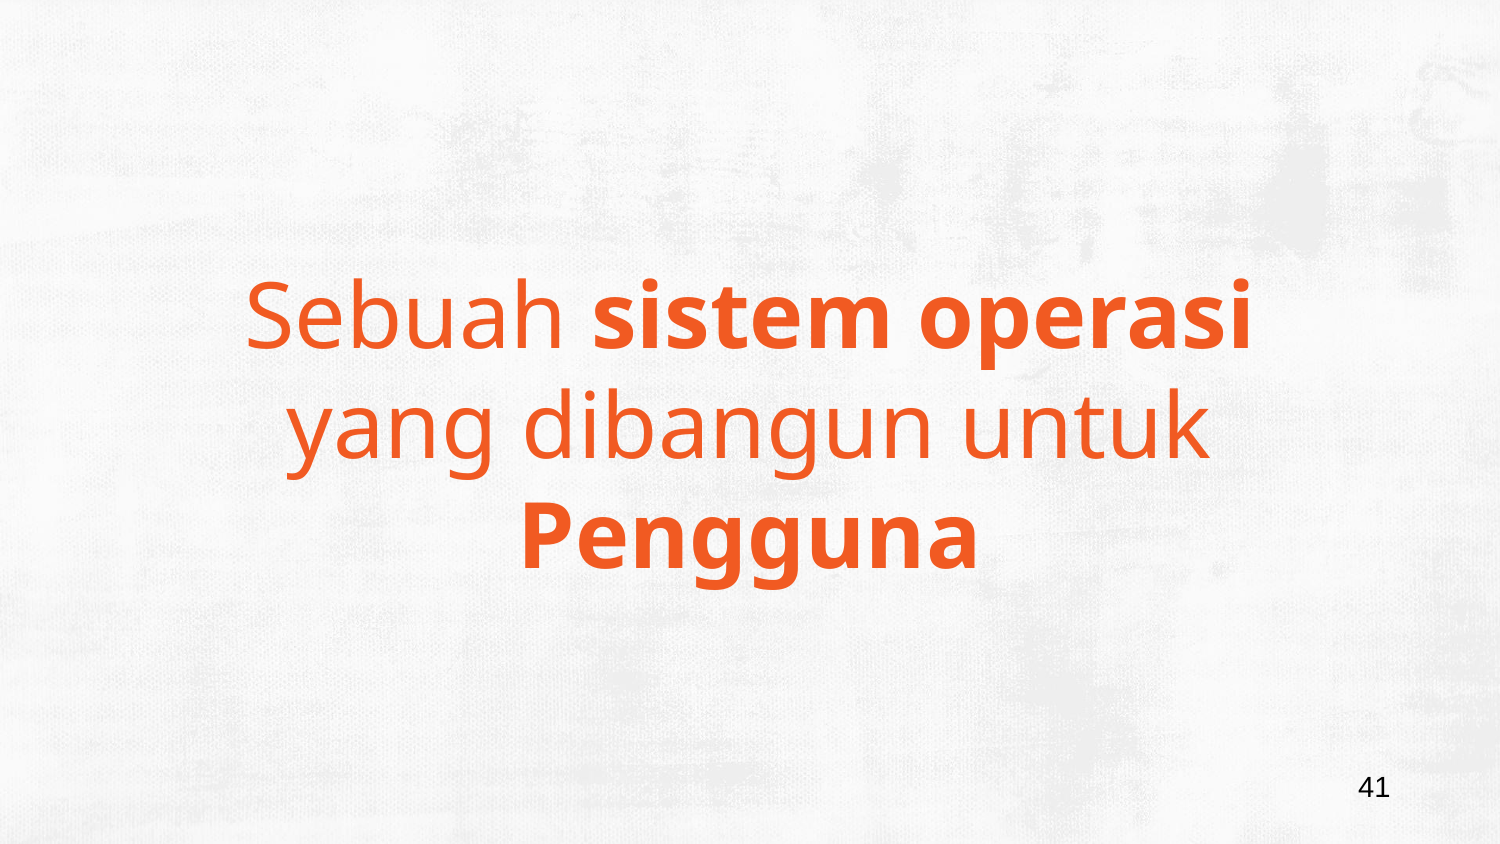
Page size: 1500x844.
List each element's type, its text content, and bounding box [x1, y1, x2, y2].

slide_number <number> [1343, 753, 1434, 818]
picture [0, 0, 1500, 844]
title Sebuah sistem operasi yang dibangun untuk Pengguna [227, 262, 1273, 582]
